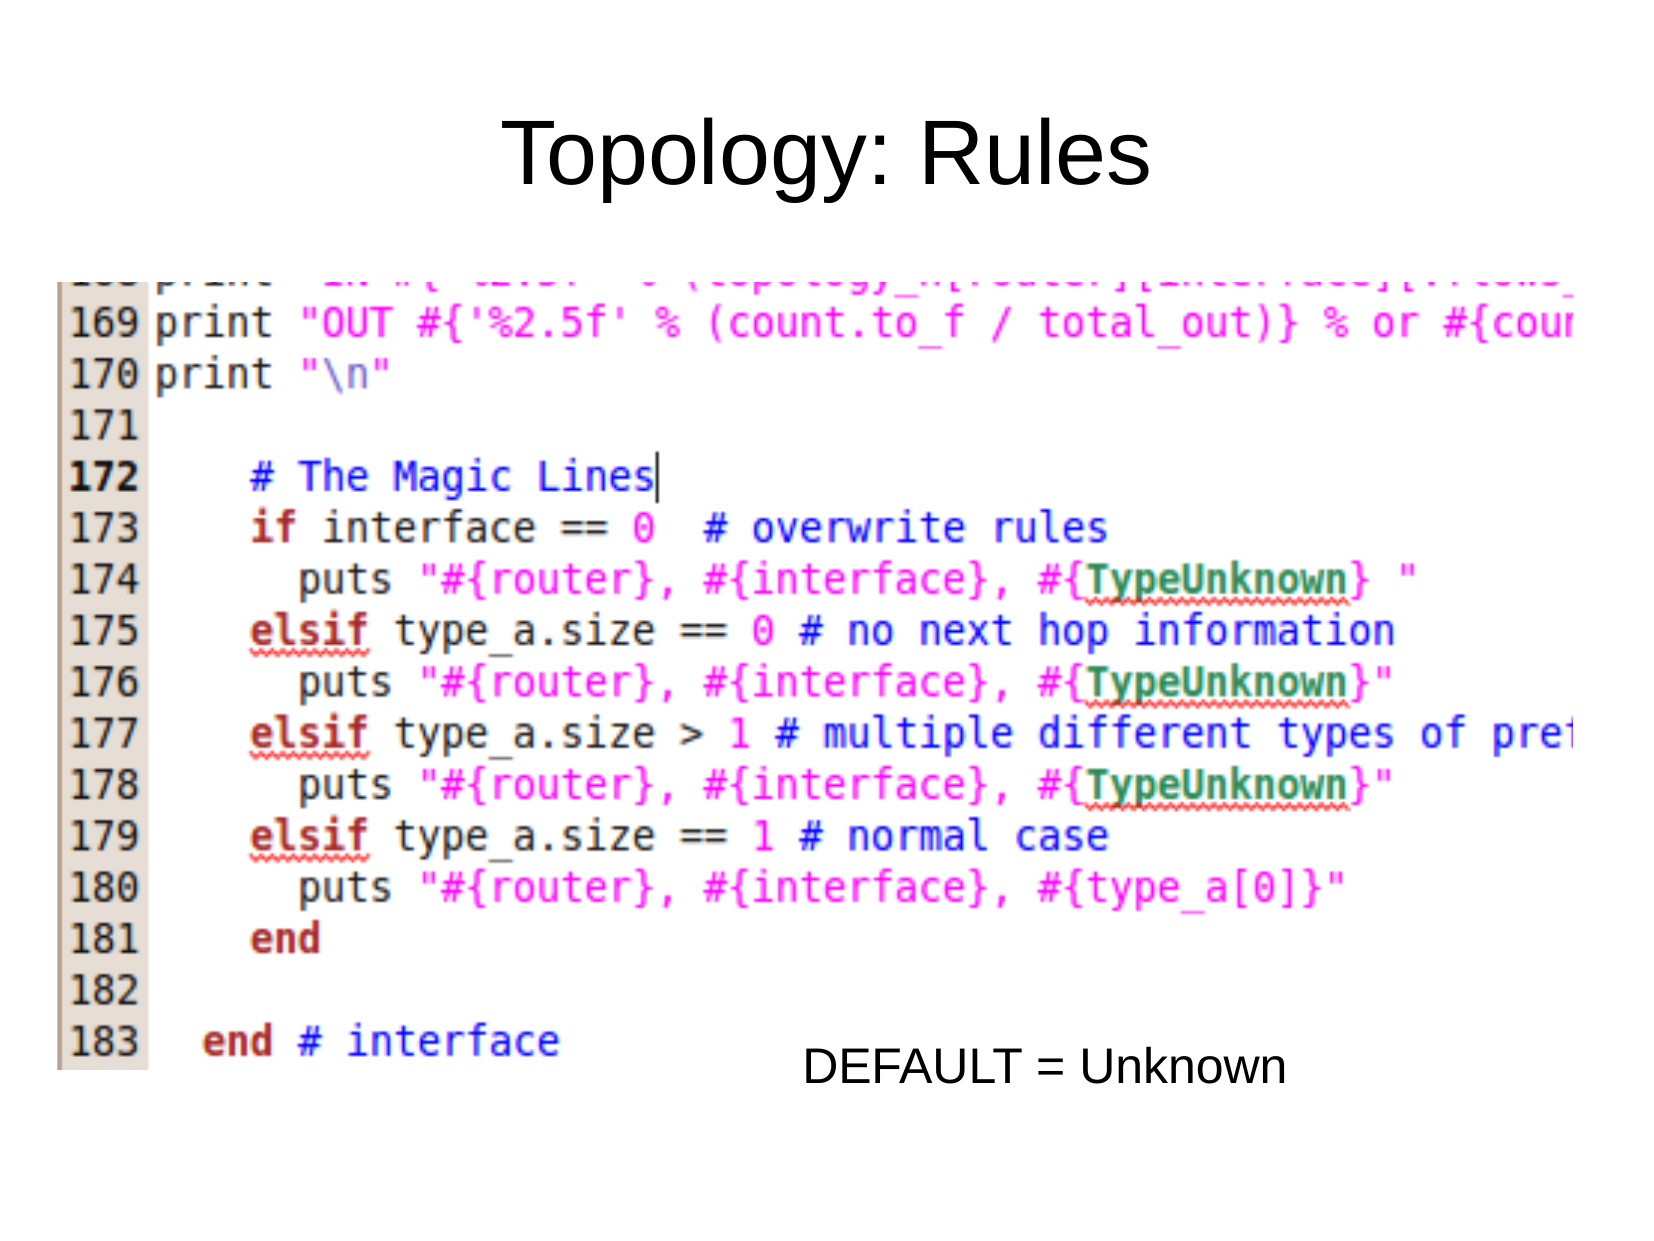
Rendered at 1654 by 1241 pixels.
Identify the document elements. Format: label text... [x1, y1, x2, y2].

text_box DEFAULT = Unknown [787, 1030, 1303, 1102]
picture [57, 282, 1573, 1070]
title Topology: Rules [82, 56, 1571, 250]
